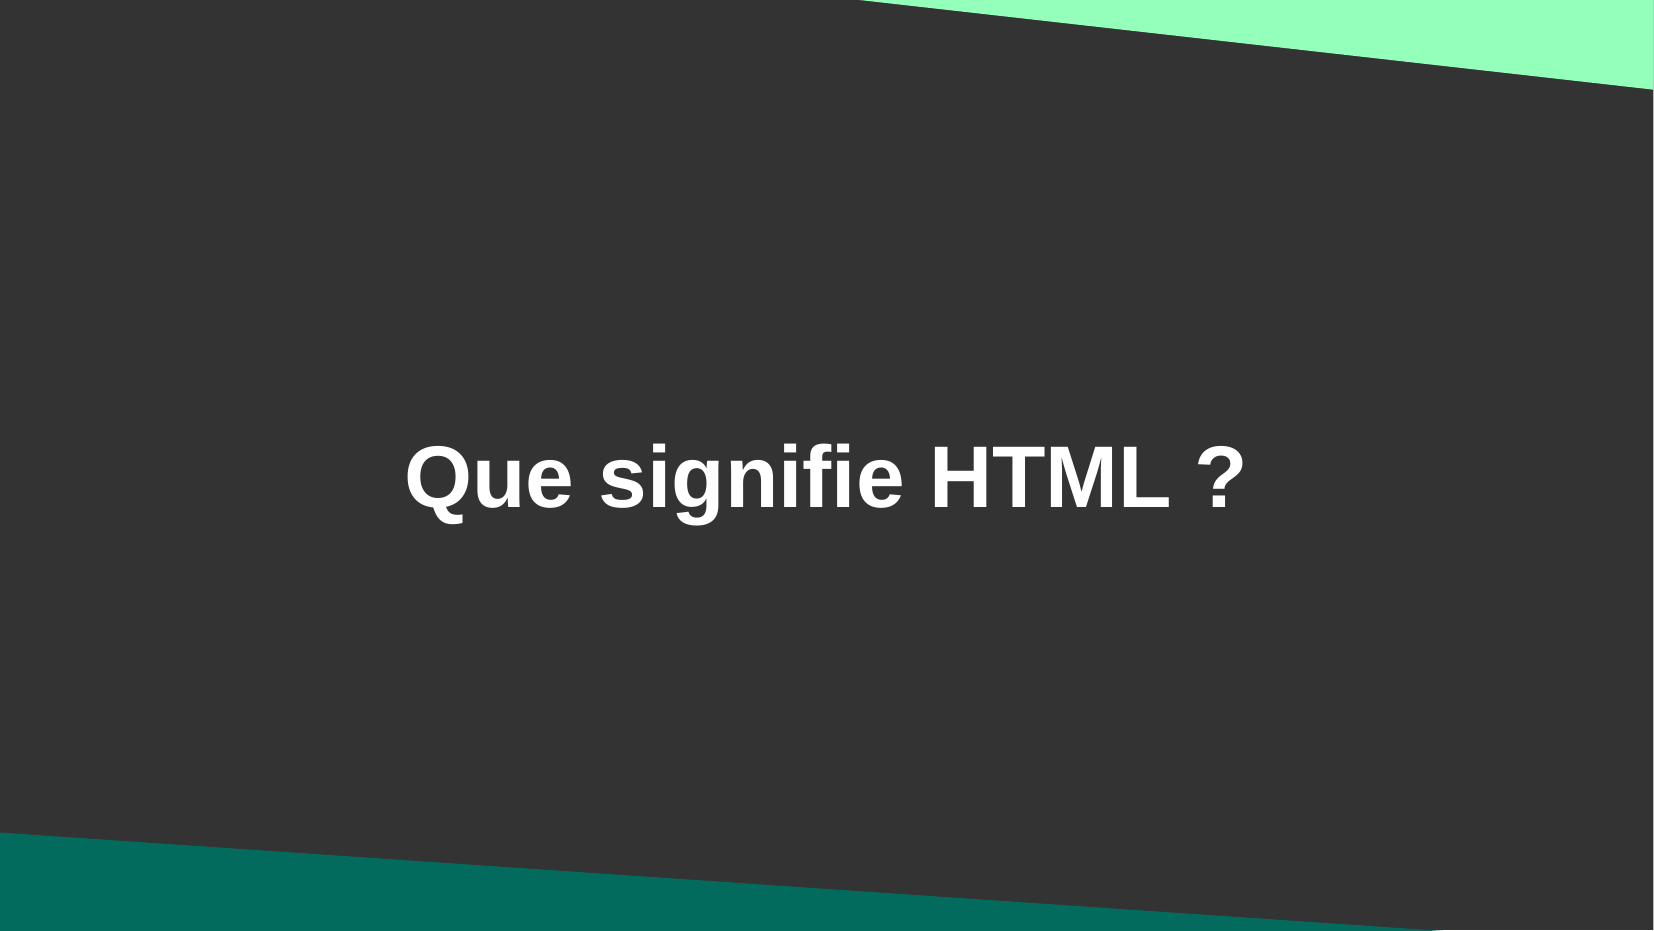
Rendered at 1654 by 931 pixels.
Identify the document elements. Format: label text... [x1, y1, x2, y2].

title Que signifie HTML ? [31, 428, 1622, 527]
text_box [859, 0, 1654, 90]
